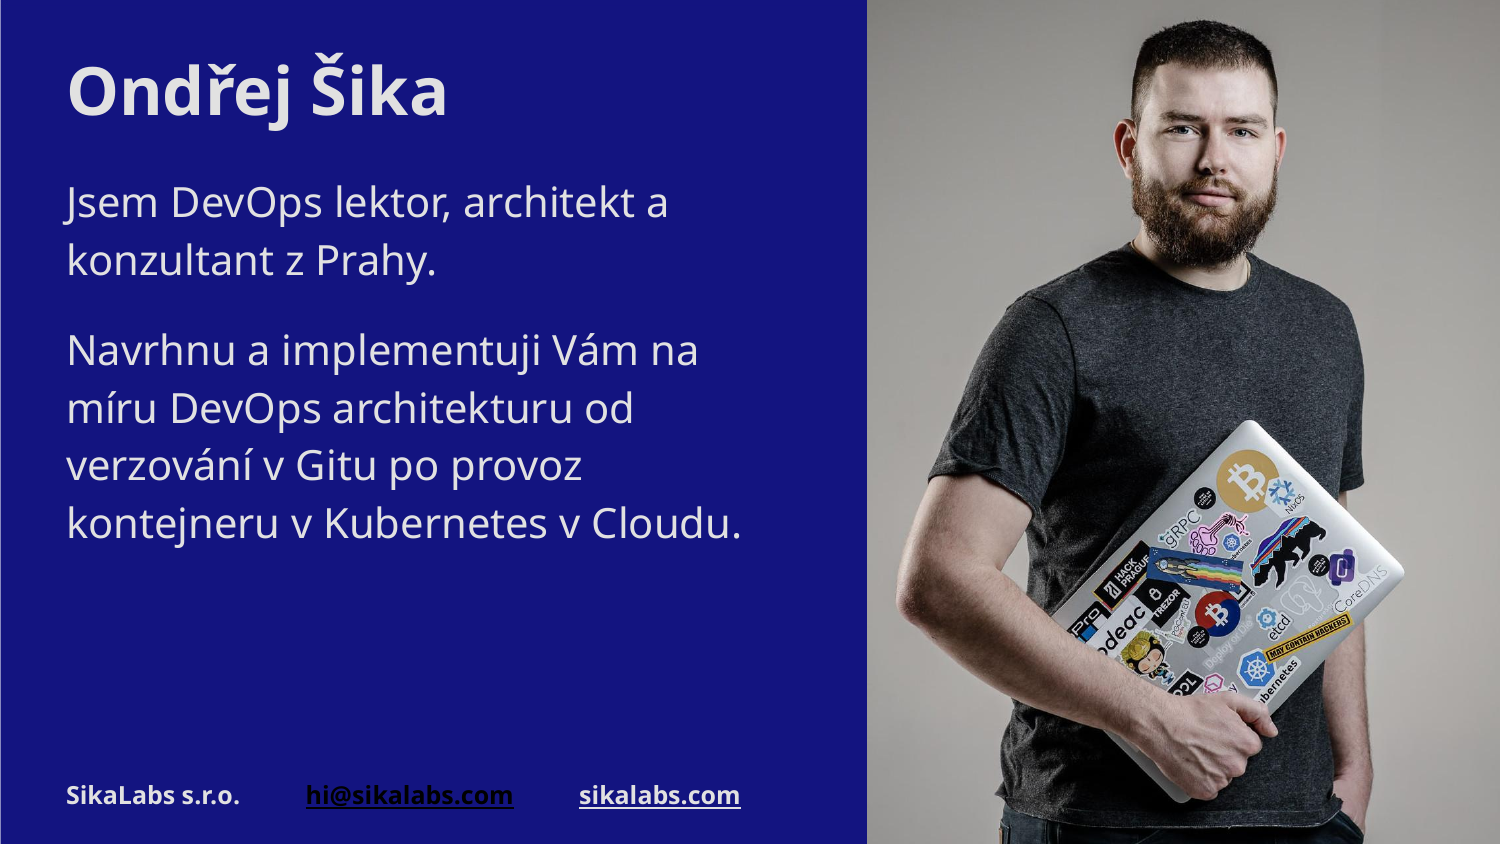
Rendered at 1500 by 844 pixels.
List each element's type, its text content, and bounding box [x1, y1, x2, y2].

title Ondřej Šika [51, 33, 867, 128]
picture [0, 0, 1500, 844]
list Jsem DevOps lektor, architekt a konzultant z Prahy. Navrhnu a implementuji Vám na míru DevOps architekturu od verzování v Gitu po provoz kontejneru v Kubernetes v Cloudu. [51, 153, 808, 692]
